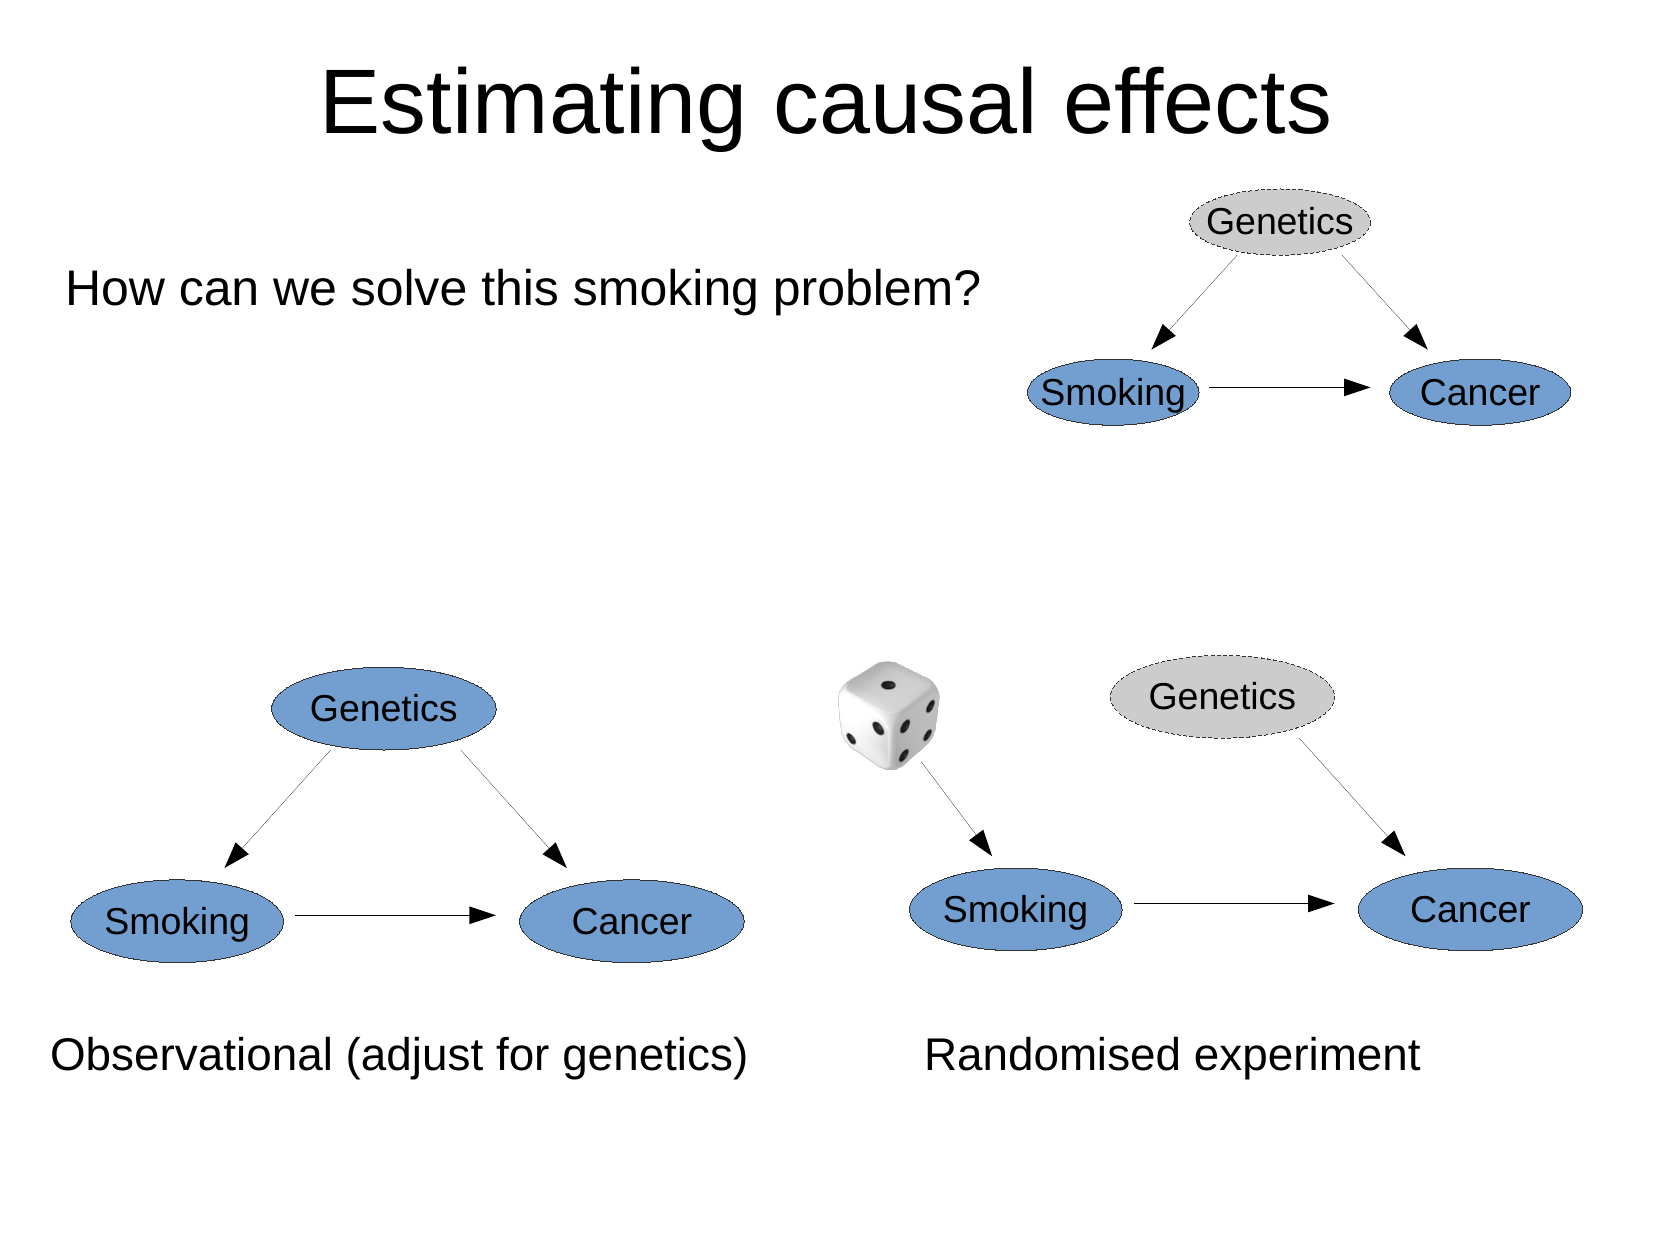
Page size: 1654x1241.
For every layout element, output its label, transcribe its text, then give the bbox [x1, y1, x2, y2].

picture [803, 631, 969, 798]
title Estimating causal effects [82, 11, 1571, 296]
text_box Cancer [1389, 359, 1571, 426]
text_box Randomised experiment [909, 1021, 1501, 1158]
text_box Genetics [271, 667, 497, 751]
text_box Cancer [1358, 868, 1583, 951]
text_box Genetics [1110, 655, 1335, 739]
text_box Cancer [519, 879, 745, 963]
text_box Observational (adjust for genetics) [35, 1021, 909, 1158]
text_box Smoking [70, 879, 284, 963]
text_box Smoking [1027, 359, 1200, 426]
text_box How can we solve this smoking problem? [50, 253, 1043, 380]
text_box Smoking [909, 868, 1123, 951]
text_box Genetics [1189, 188, 1371, 256]
